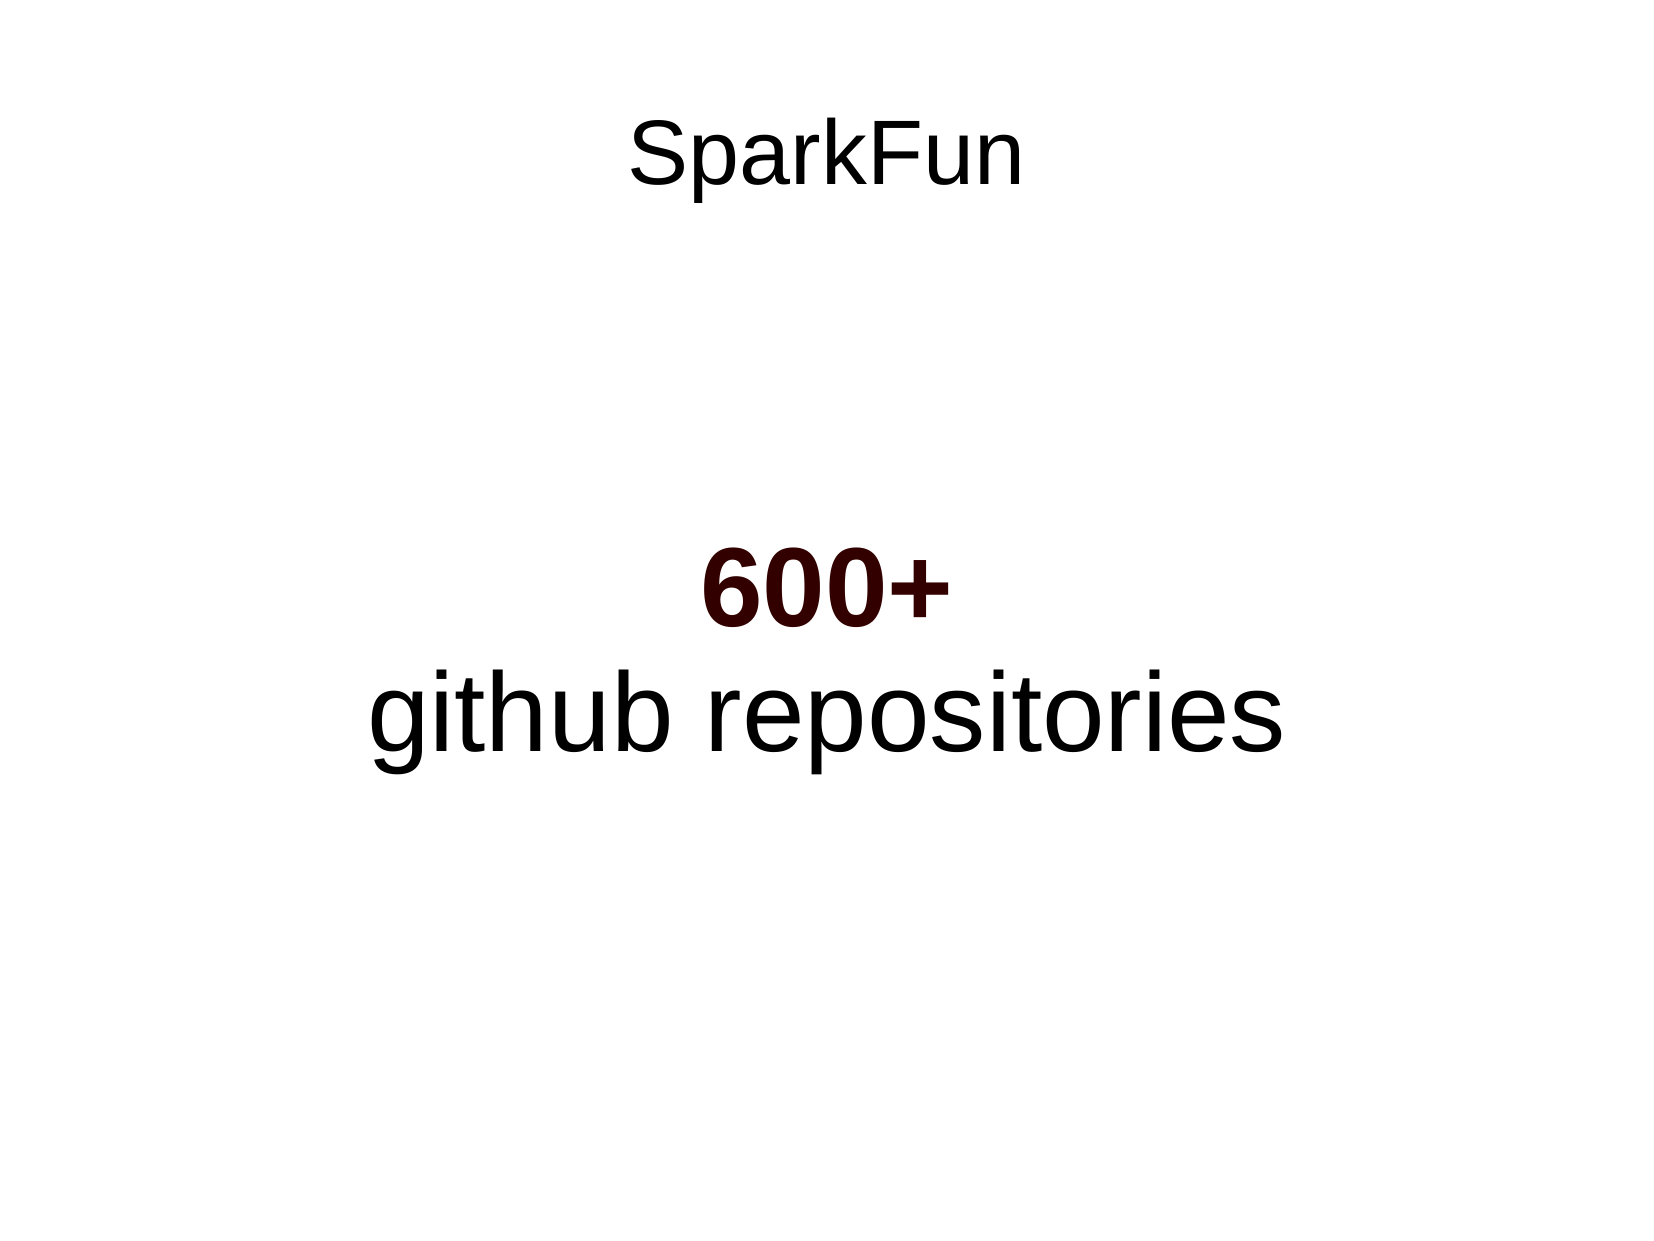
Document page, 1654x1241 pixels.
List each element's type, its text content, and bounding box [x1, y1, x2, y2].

subtitle 600+ github repositories [82, 290, 1571, 1010]
title SparkFun [82, 49, 1571, 257]
